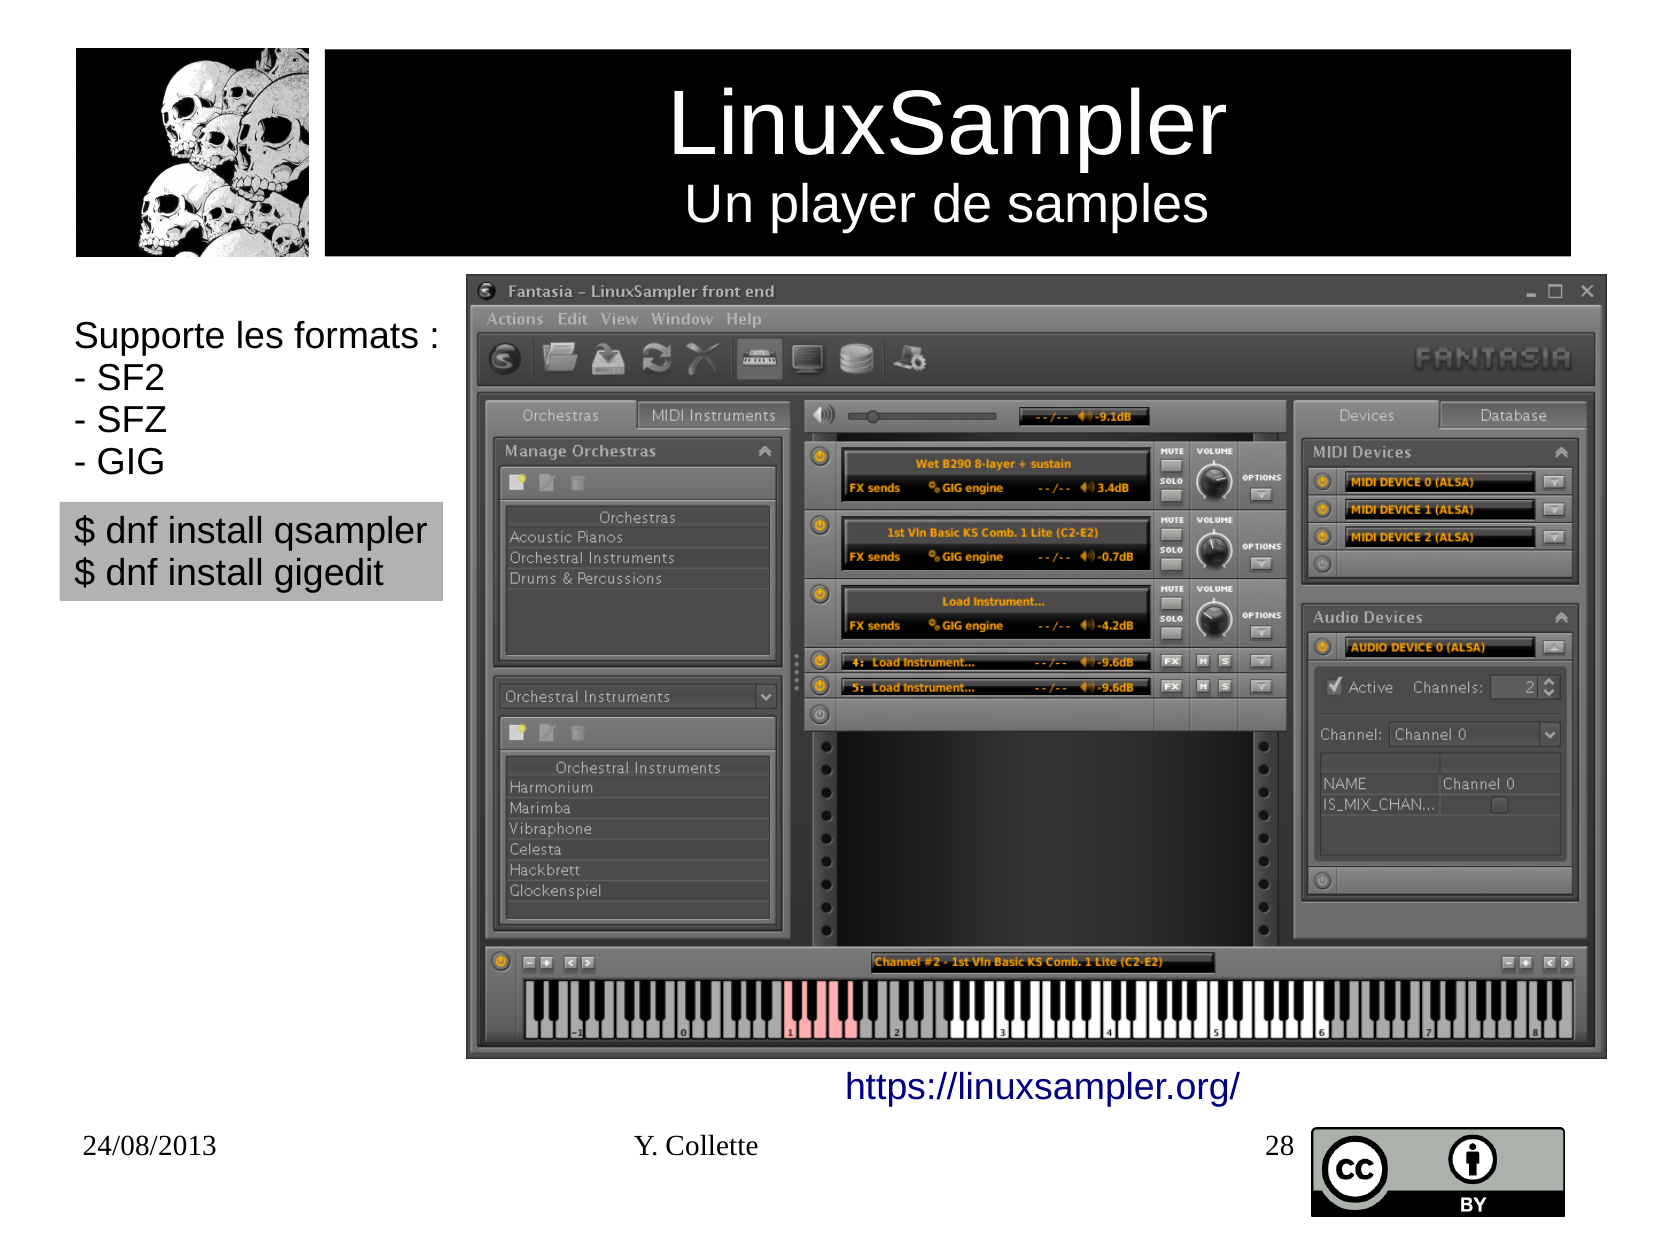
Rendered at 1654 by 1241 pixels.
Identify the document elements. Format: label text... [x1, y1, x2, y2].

picture [76, 48, 309, 257]
picture [1311, 1127, 1565, 1217]
text_box https://linuxsampler.org/ [830, 1059, 1276, 1115]
title LinuxSampler Un player de samples [324, 49, 1571, 257]
text_box Supporte les formats : - SF2 - SFZ - GIG [59, 307, 467, 490]
picture [466, 274, 1607, 1059]
text_box $ dnf install qsampler $ dnf install gigedit [59, 501, 443, 601]
